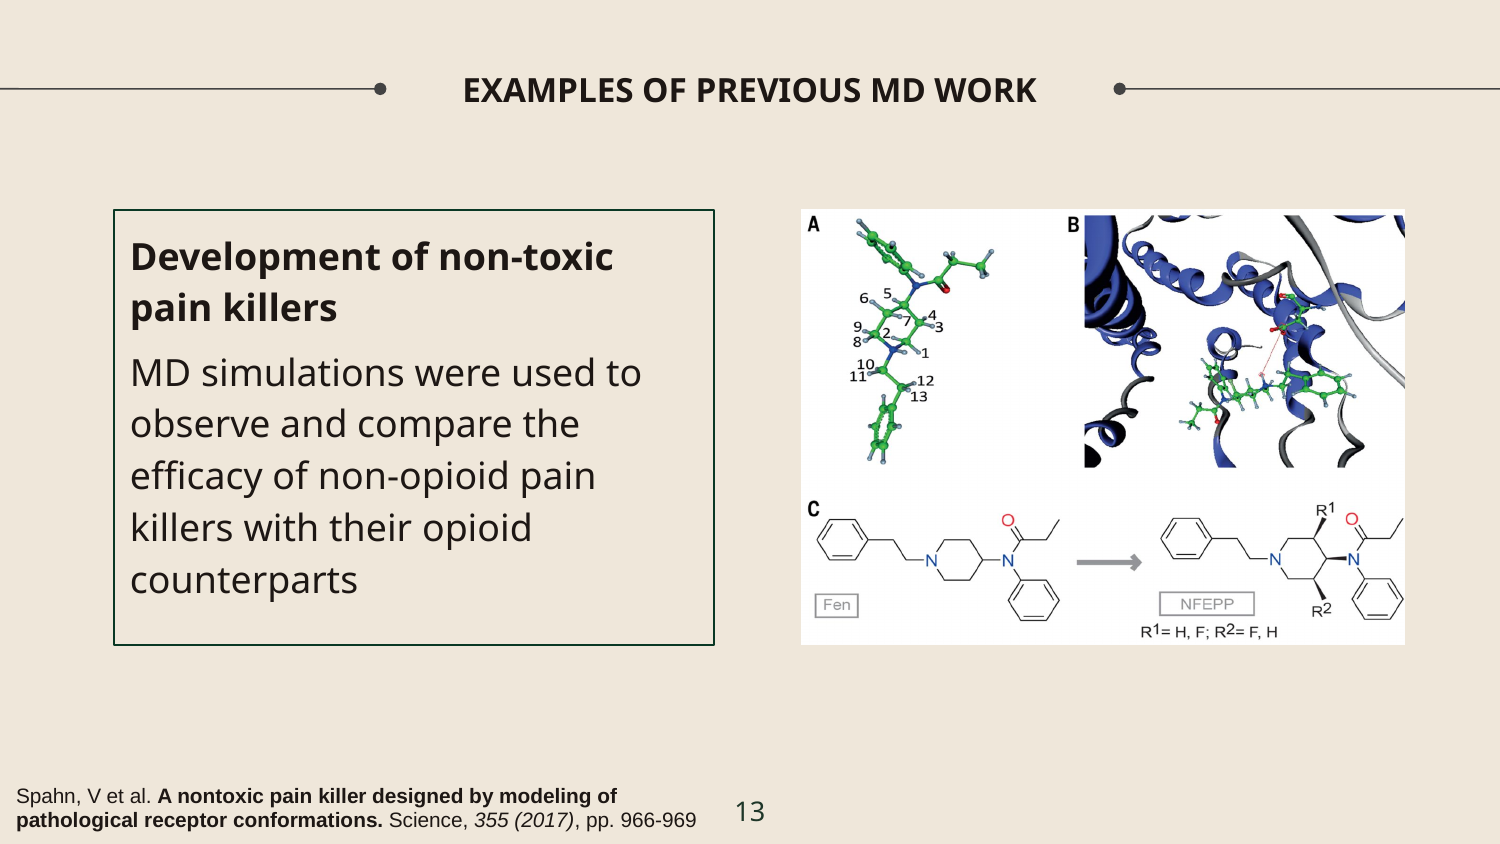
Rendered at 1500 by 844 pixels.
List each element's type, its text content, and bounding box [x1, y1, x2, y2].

title EXAMPLES OF PREVIOUS MD WORK [380, 18, 1120, 160]
slide_number <number> [705, 779, 795, 844]
list Development of non-toxic pain killers MD simulations were used to observe and compare the efficacy of non-opioid pain killers with their opioid counterparts [113, 210, 714, 646]
text_box Spahn, V et al. A nontoxic pain killer designed by modeling of pathological receptor conformations. Science, 355 (2017), pp. 966-969 [1, 777, 735, 840]
picture [801, 209, 1405, 646]
